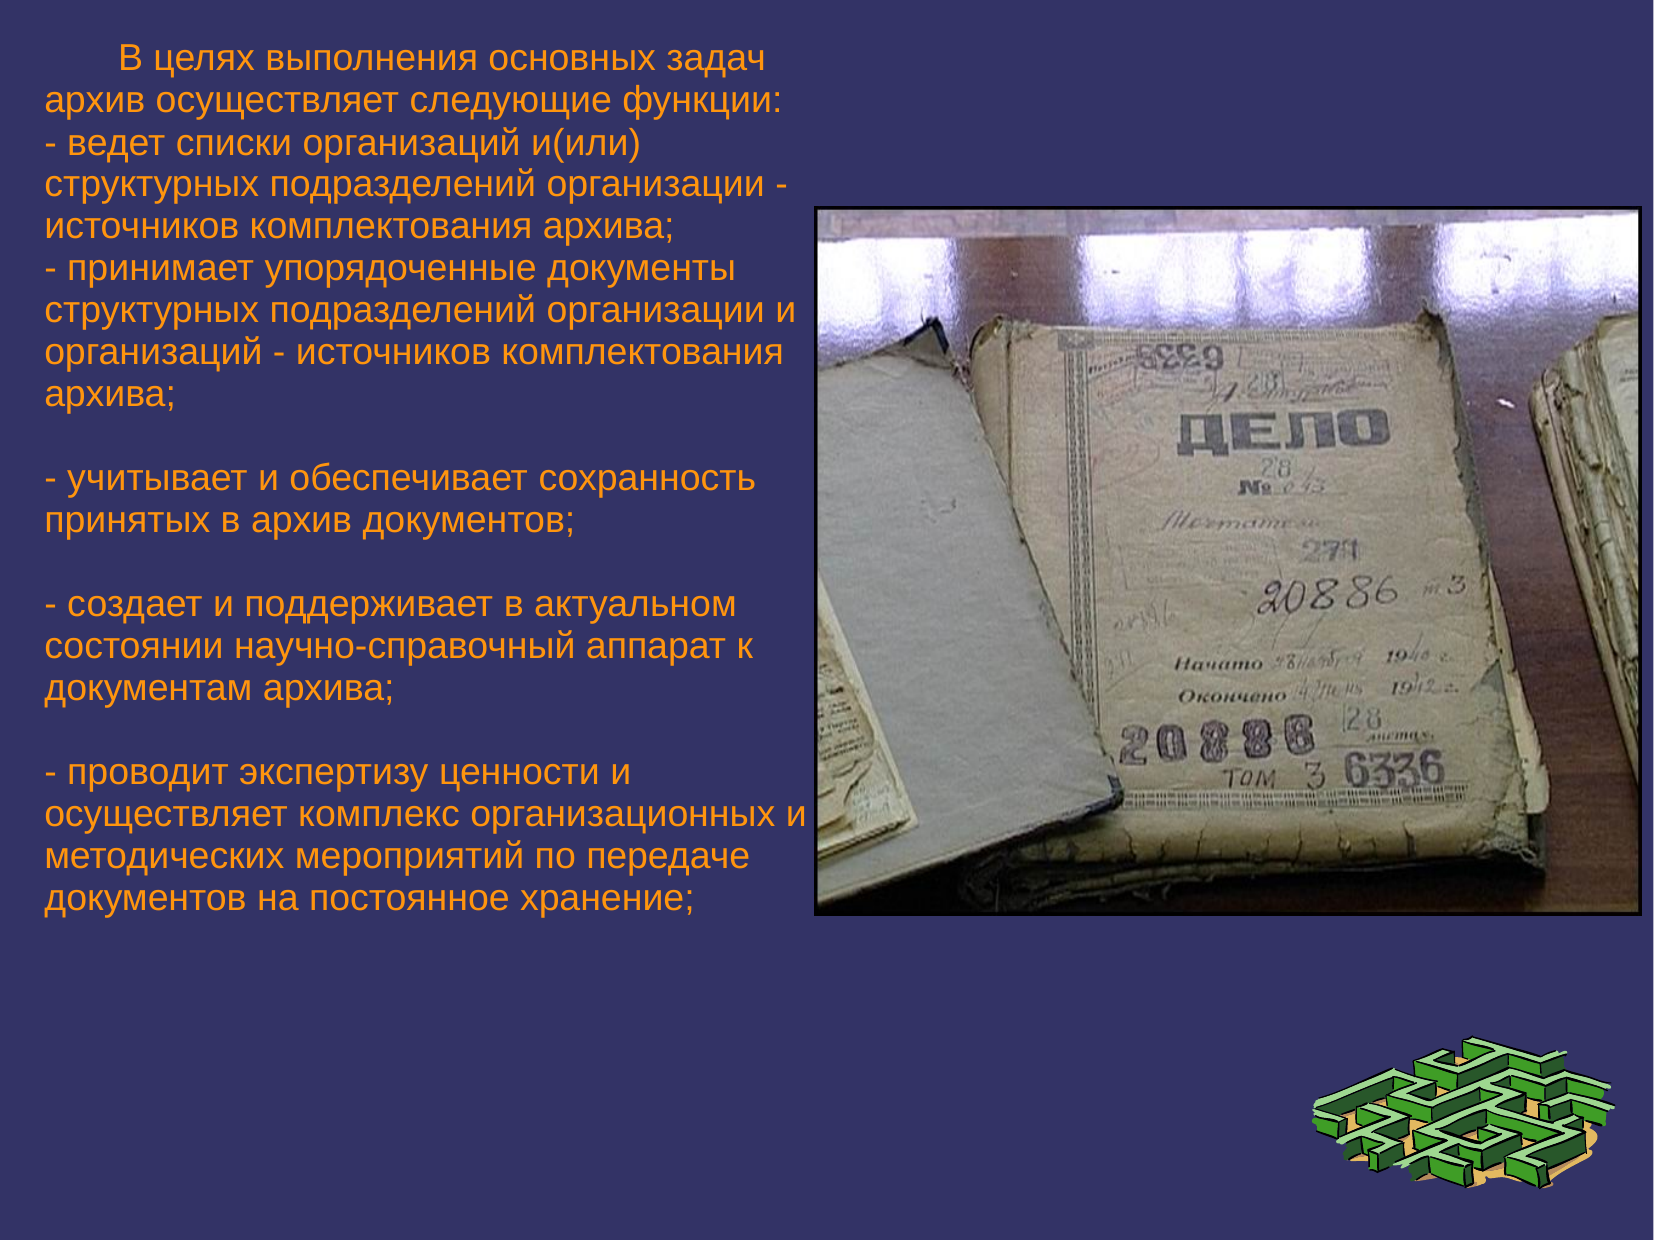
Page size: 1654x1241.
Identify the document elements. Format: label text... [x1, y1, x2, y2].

picture [814, 206, 1642, 916]
text_box В целях выполнения основных задач архив осуществляет следующие функции: - ведет списки организаций и(или) структурных подразделений организации - источников комплектования архива; - принимает упорядоченные документы структурных подразделений организации и организаций - источников комплектования архива; - учитывает и обеспечивает сохранность принятых в архив документов; - создает и поддерживает в актуальном состоянии научно-справочный аппарат к документам архива; - проводит экспертизу ценности и осуществляет комплекс организационных и методических мероприятий по передаче документов на постоянное хранение; [29, 29, 827, 1211]
